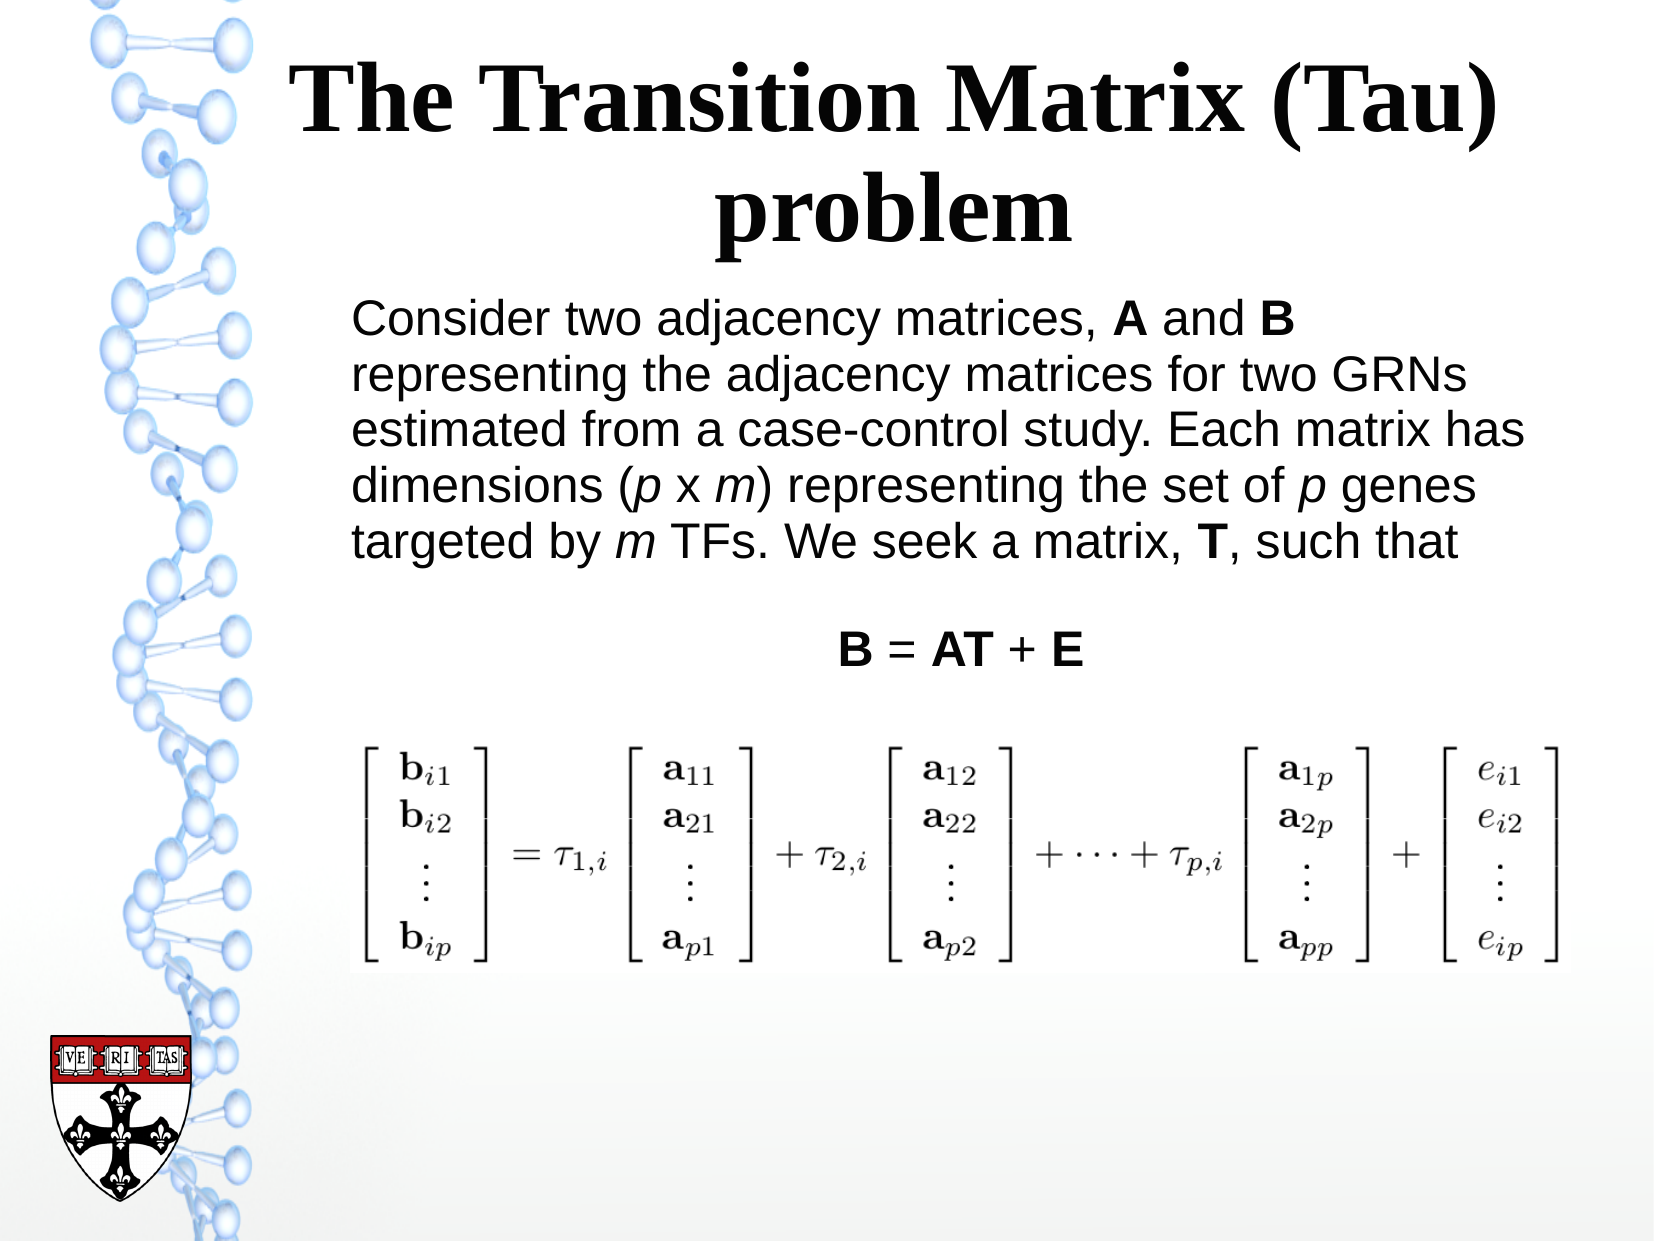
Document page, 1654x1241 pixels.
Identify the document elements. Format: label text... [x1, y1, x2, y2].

title The Transition Matrix (Tau) problem [218, 29, 1571, 277]
picture [0, 0, 1654, 1241]
list Consider two adjacency matrices, A and B representing the adjacency matrices for two GRNs estimated from a case-control study. Each matrix has dimensions (p x m) representing the set of p genes targeted by m TFs. We seek a matrix, T, such that B = AT + E [280, 290, 1571, 1010]
